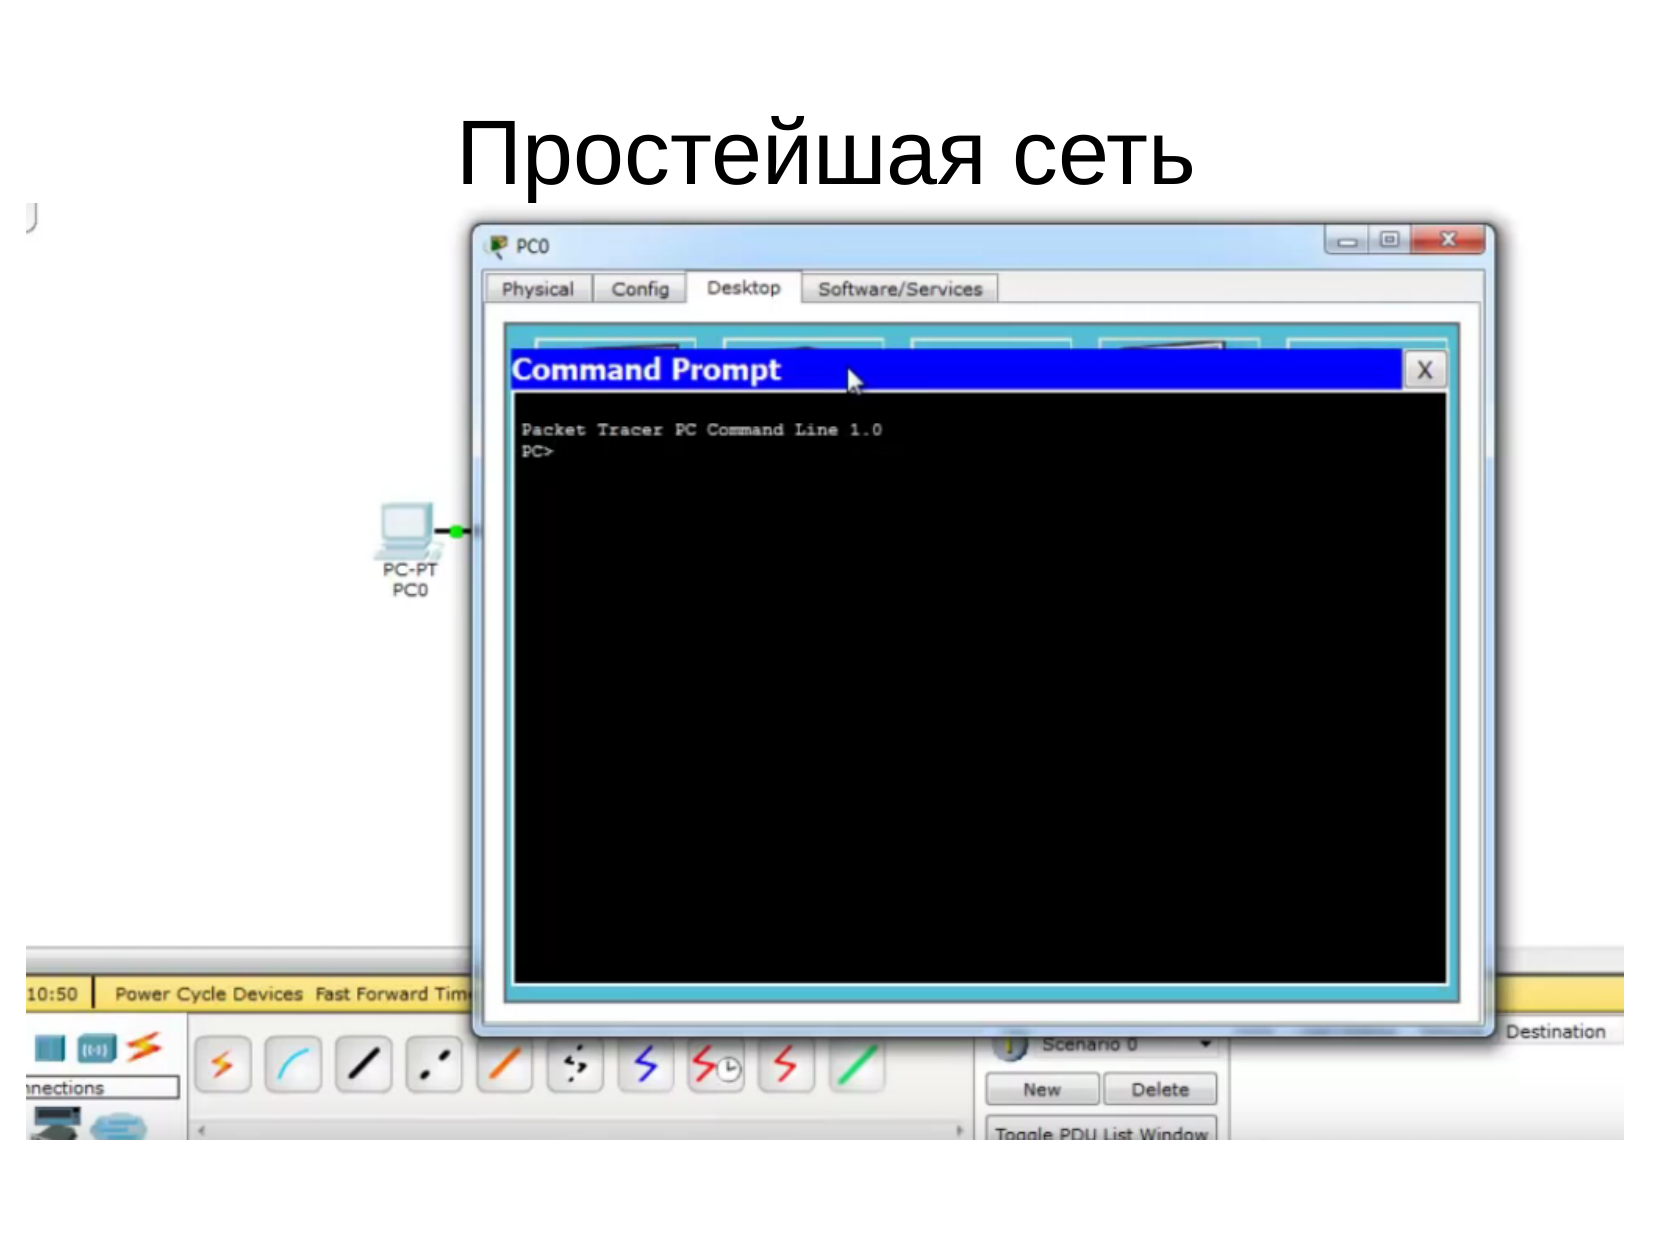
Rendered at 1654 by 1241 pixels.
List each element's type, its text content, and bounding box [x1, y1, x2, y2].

picture [26, 203, 1624, 1140]
title Простейшая сеть [82, 49, 1571, 203]
